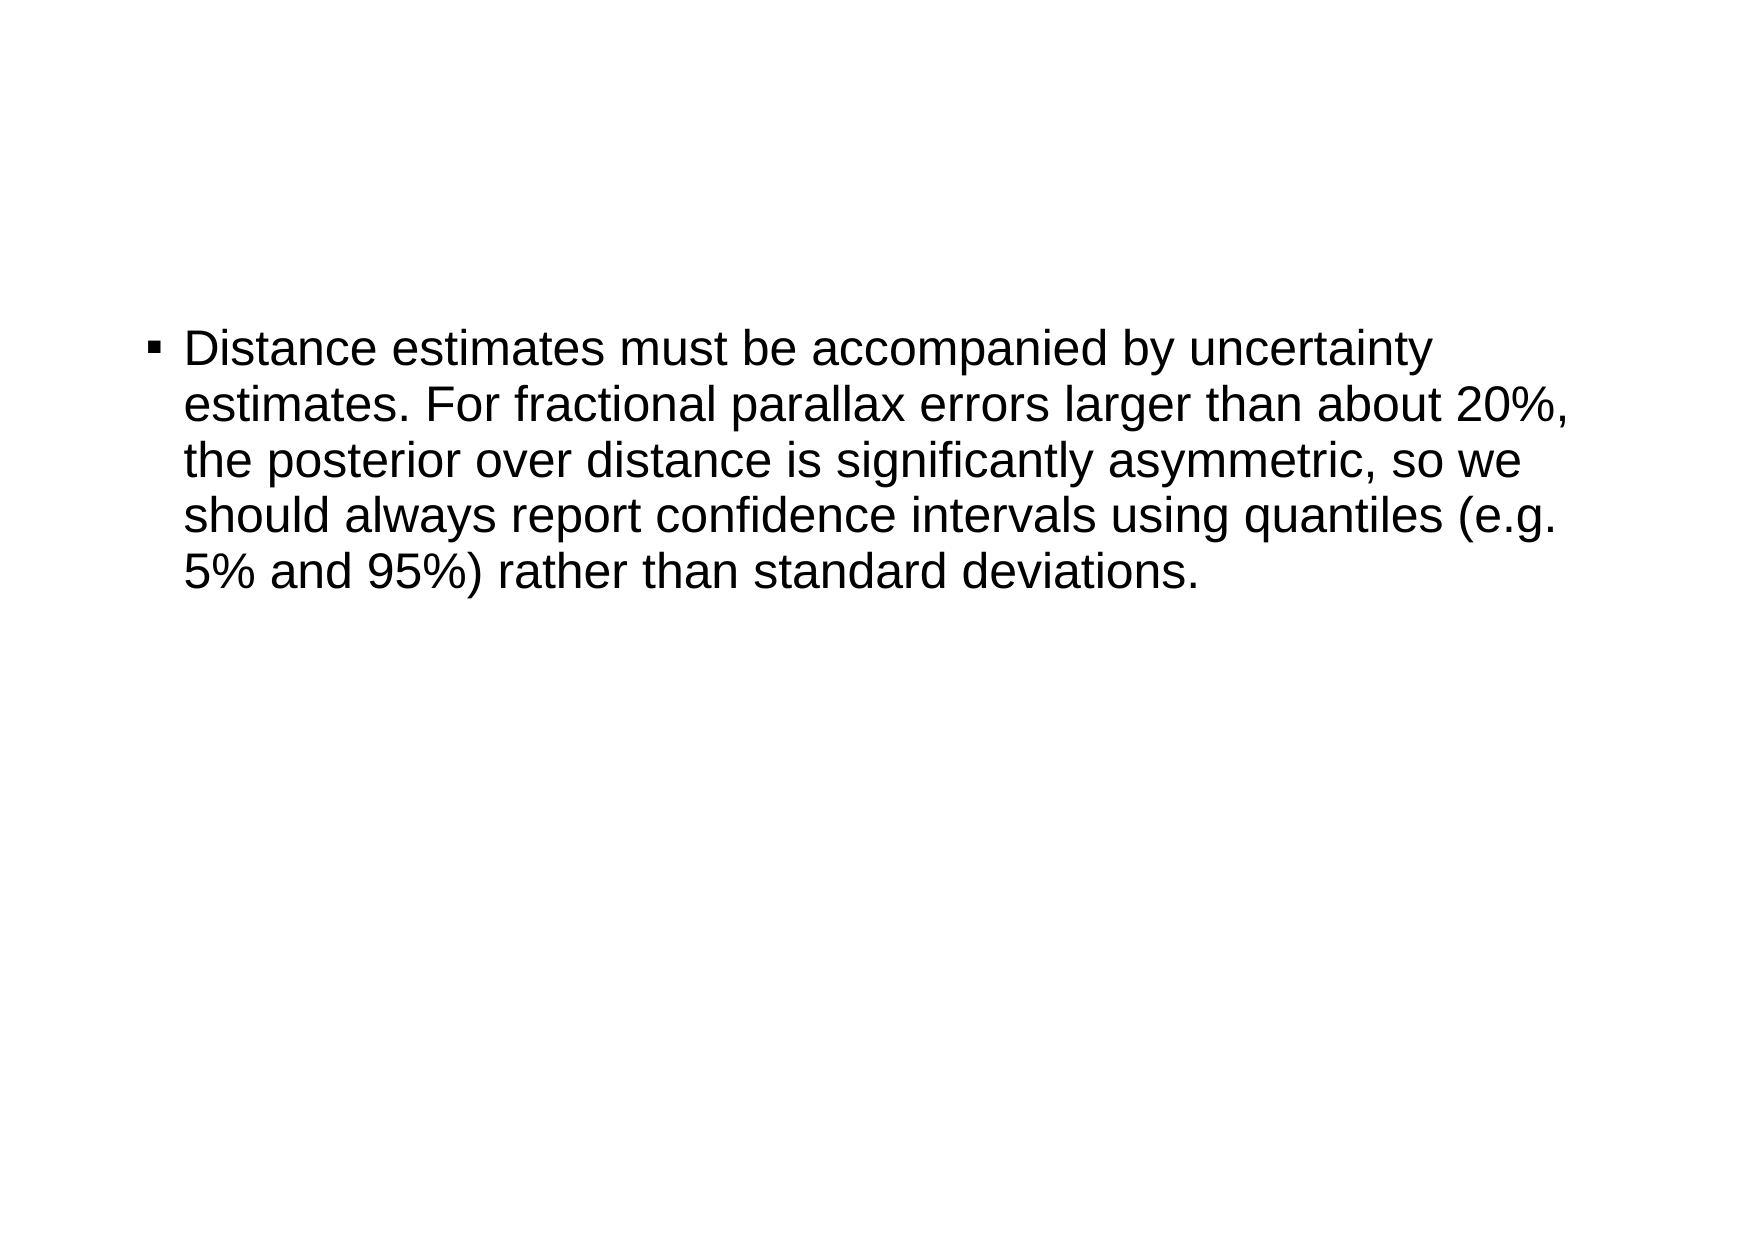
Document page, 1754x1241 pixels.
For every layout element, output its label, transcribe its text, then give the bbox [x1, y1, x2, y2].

text_box Distance estimates must be accompanied by uncertainty estimates. For fractional parallax errors larger than about 20%, the posterior over distance is significantly asymmetric, so we should always report confidence intervals using quantiles (e.g. 5% and 95%) rather than standard deviations. [133, 312, 1610, 883]
